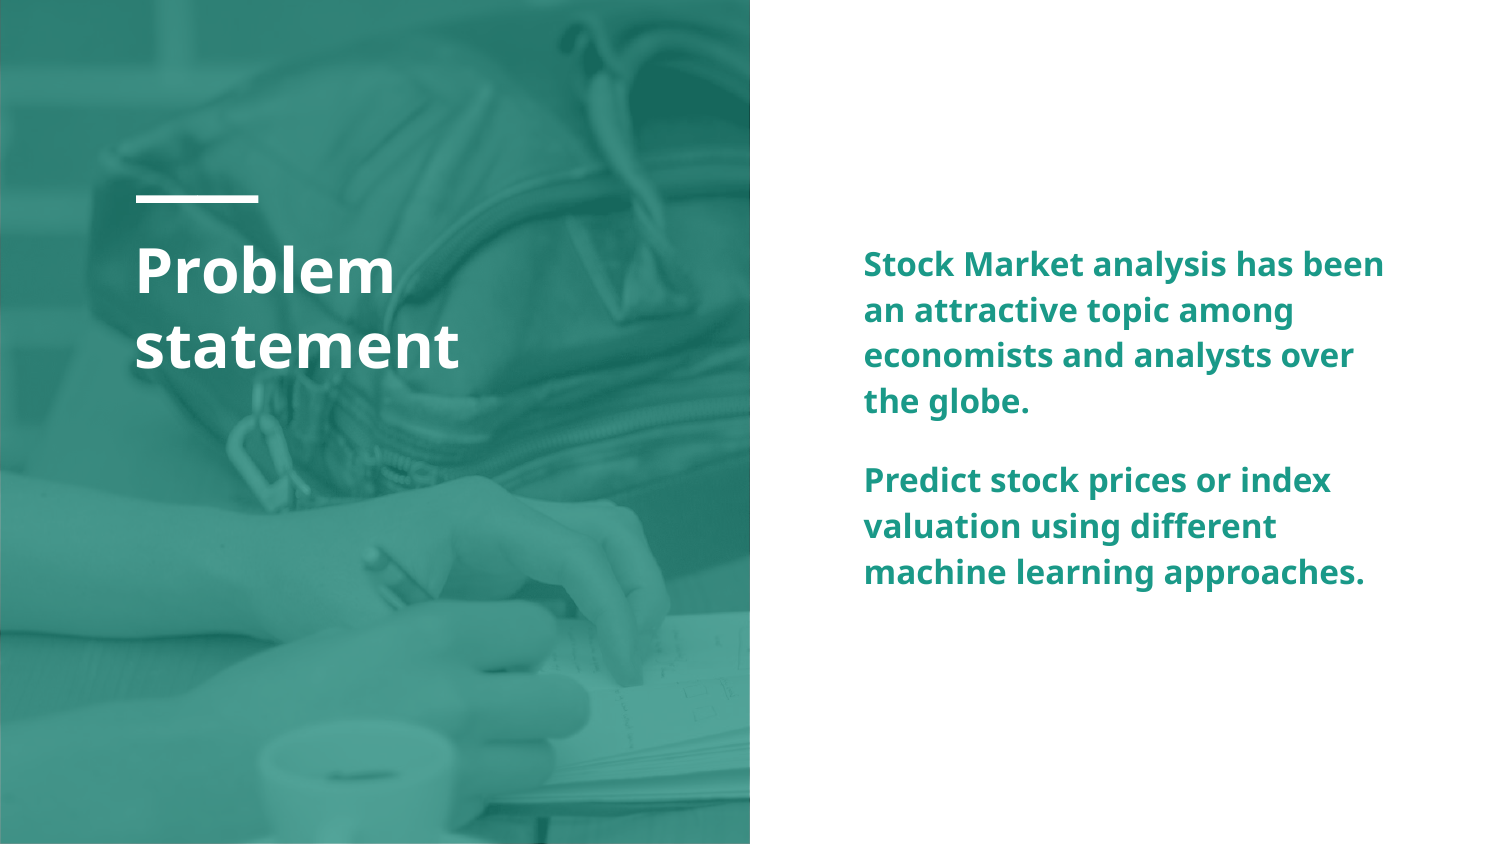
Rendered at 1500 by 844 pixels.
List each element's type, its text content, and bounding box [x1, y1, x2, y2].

title Problem statement [119, 216, 662, 494]
list Stock Market analysis has been an attractive topic among economists and analysts over the globe. Predict stock prices or index valuation using different machine learning approaches. [848, 221, 1403, 719]
